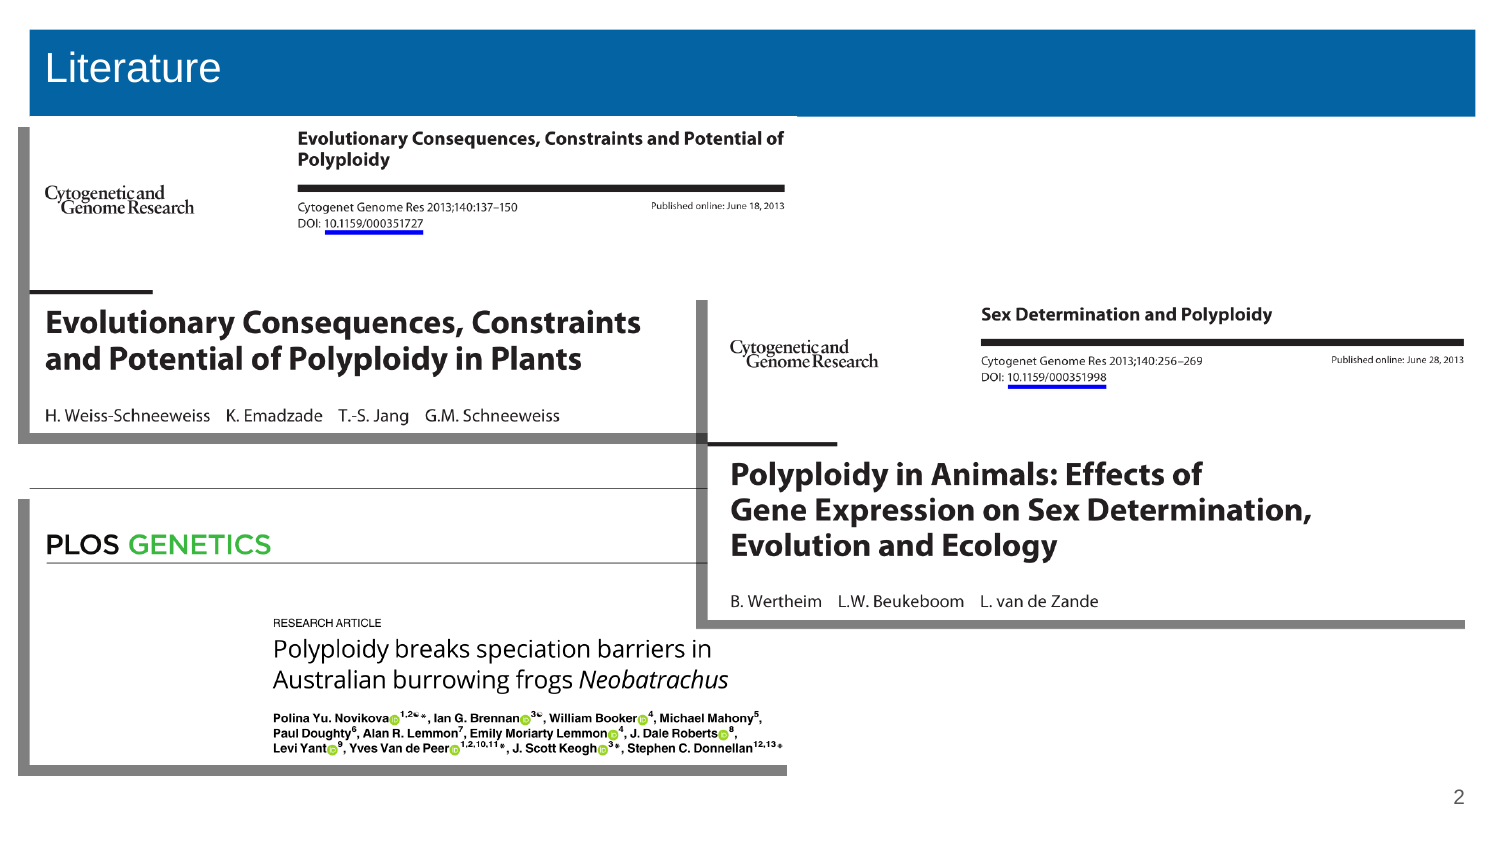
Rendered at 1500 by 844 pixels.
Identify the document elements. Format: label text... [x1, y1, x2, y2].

slide_number <number> [1389, 764, 1480, 830]
title Literature [29, 29, 1476, 117]
picture [29, 116, 1476, 765]
